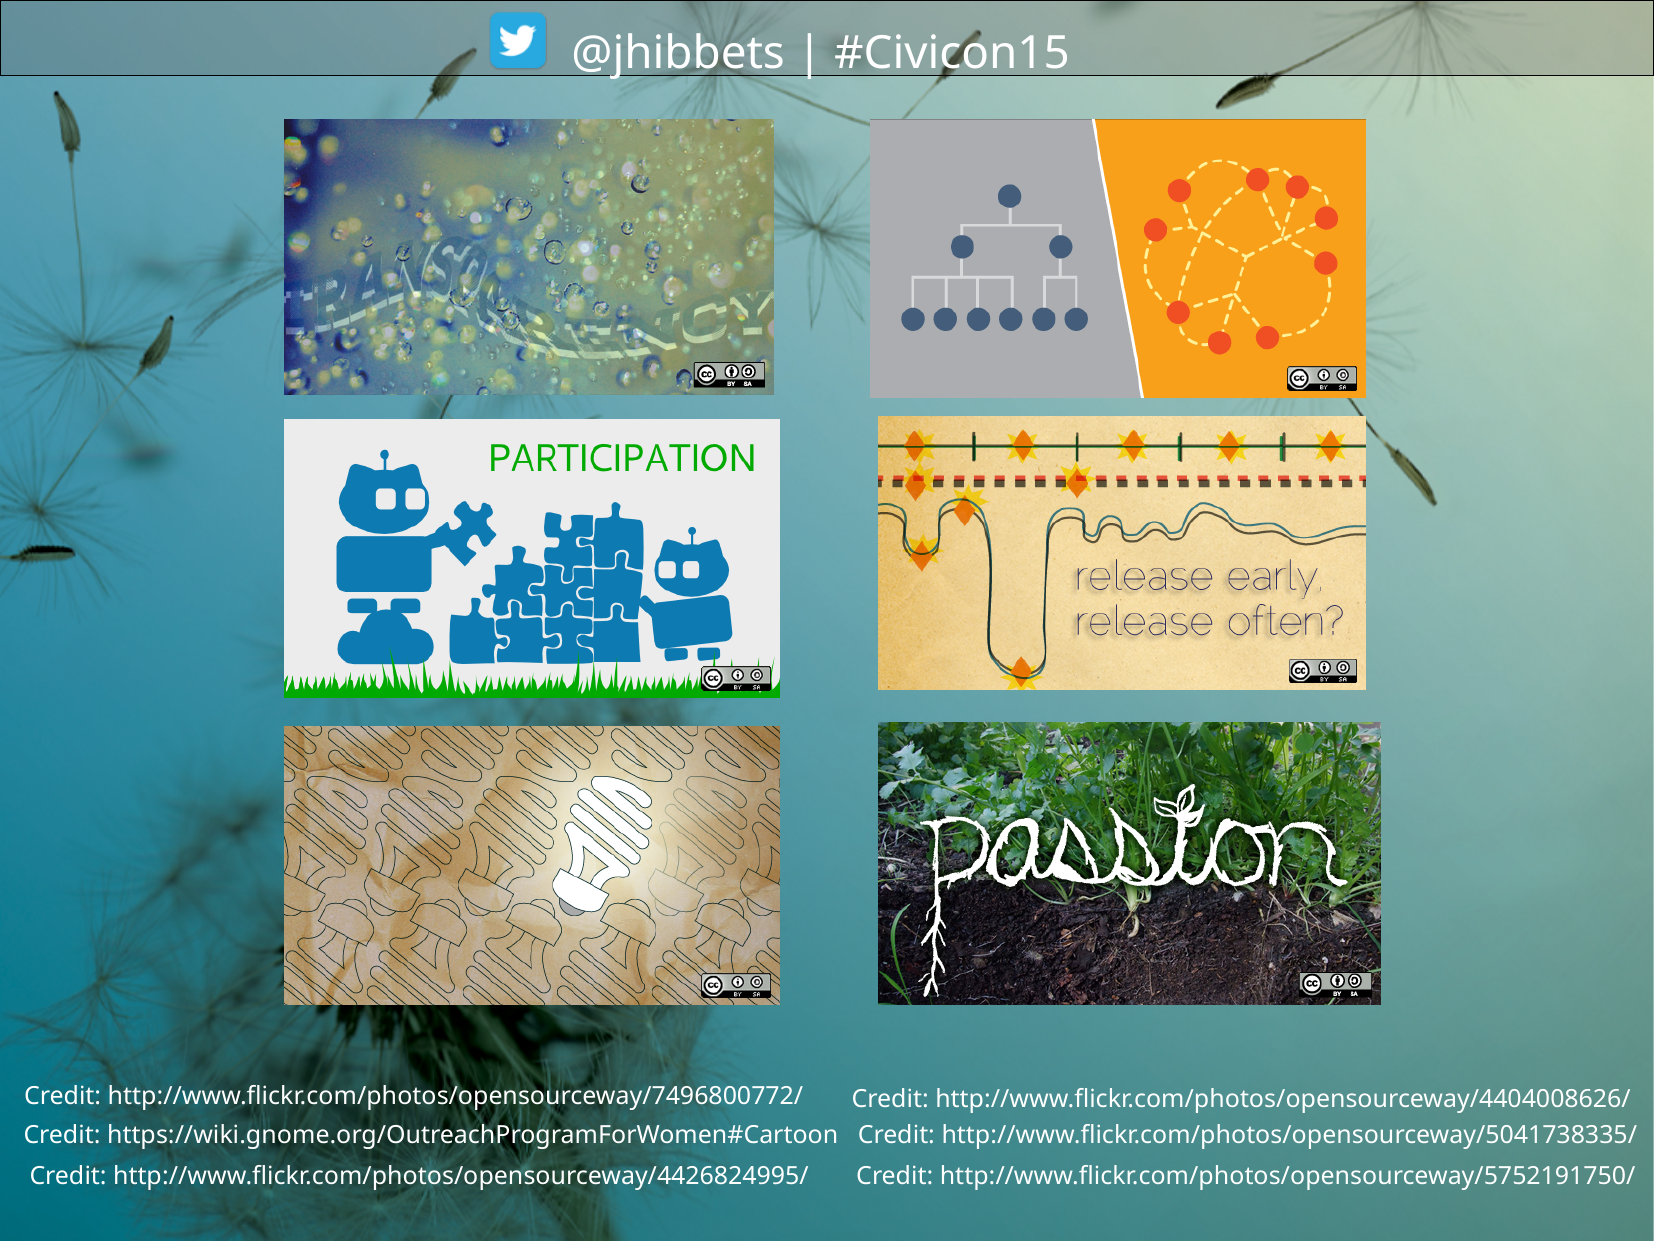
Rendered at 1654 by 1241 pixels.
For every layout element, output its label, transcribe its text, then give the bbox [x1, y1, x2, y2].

text_box Credit: http://www.flickr.com/photos/opensourceway/4404008626/ [836, 1072, 1654, 1109]
text_box Credit: http://www.flickr.com/photos/opensourceway/5041738335/ [843, 1109, 1654, 1150]
text_box Credit: http://www.flickr.com/photos/opensourceway/4426824995/ [14, 1150, 837, 1191]
text_box Credit: http://www.flickr.com/photos/opensourceway/7496800772/ [9, 1070, 826, 1109]
text_box Credit: http://www.flickr.com/photos/opensourceway/5752191750/ [841, 1150, 1647, 1191]
picture [0, 76, 1654, 1241]
text_box Credit: https://wiki.gnome.org/OutreachProgramForWomen#Cartoon [8, 1109, 843, 1150]
picture [488, 11, 549, 72]
